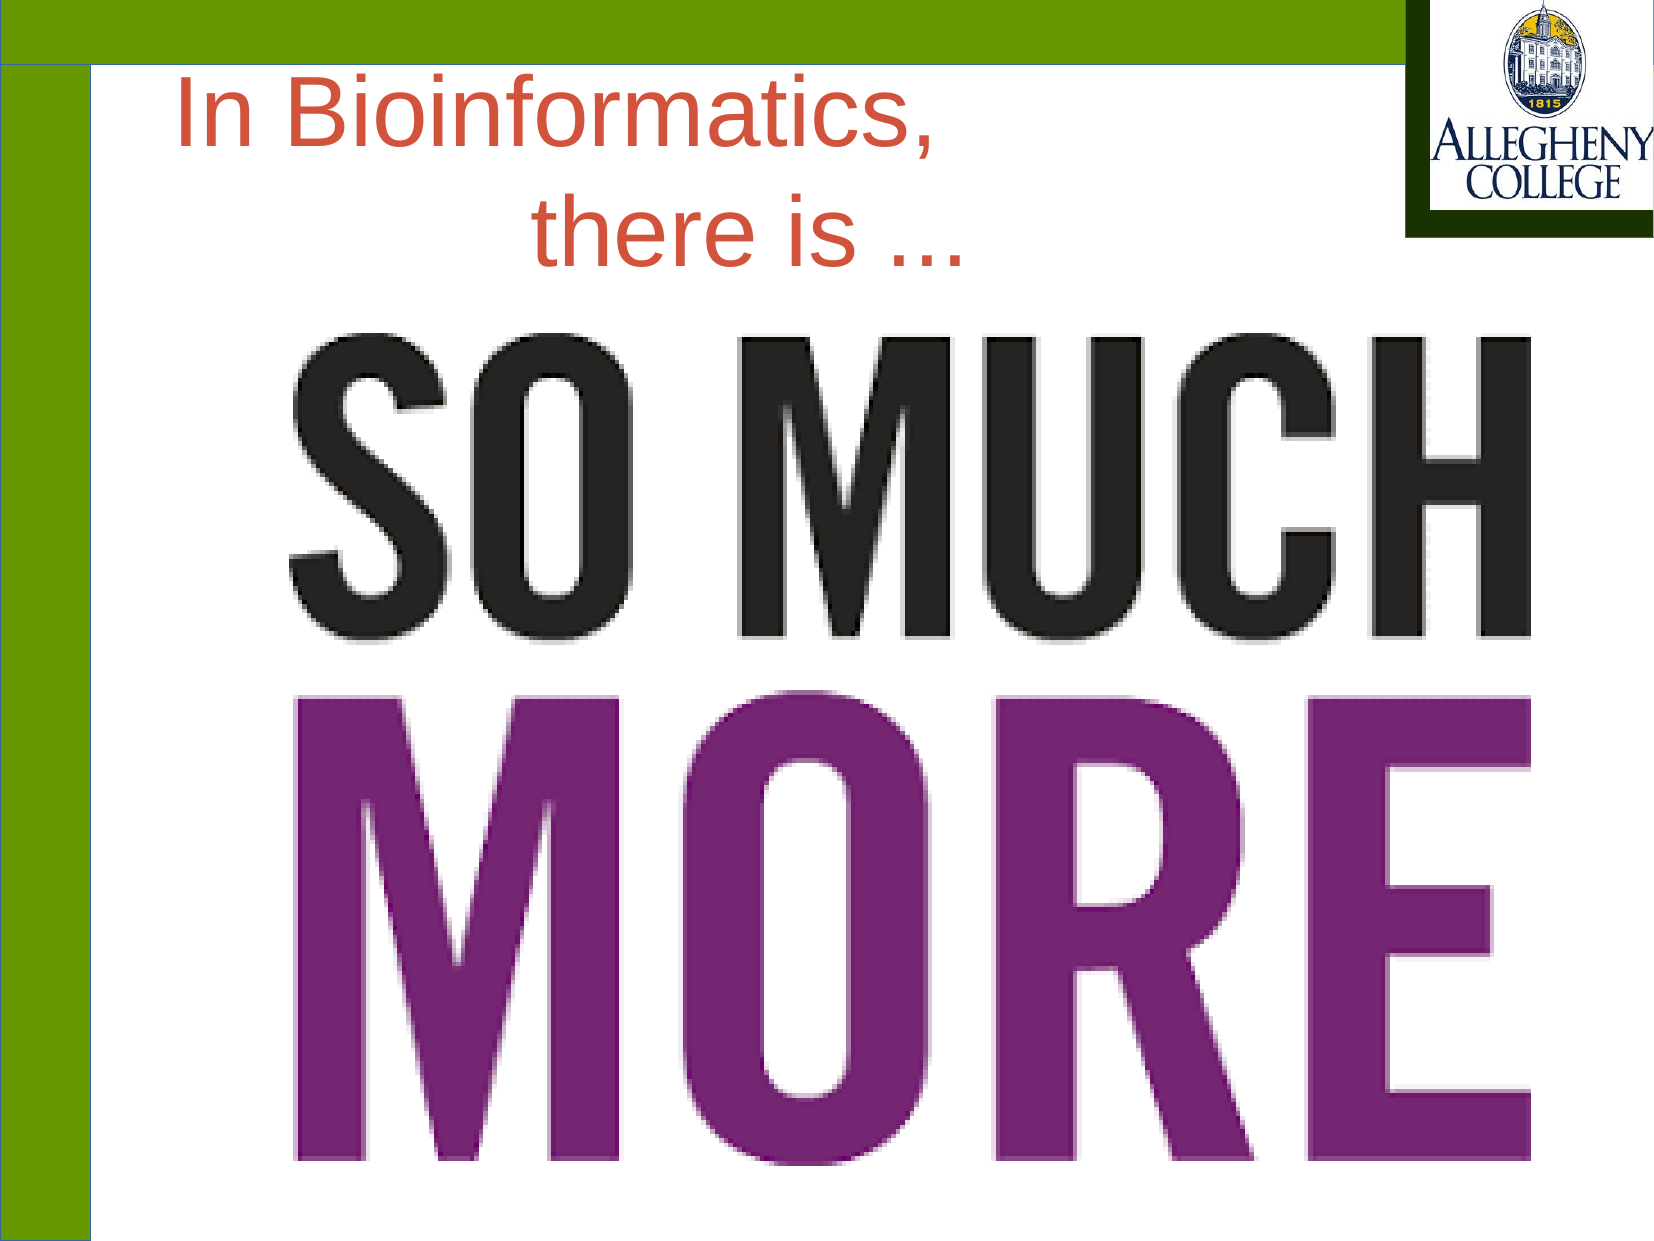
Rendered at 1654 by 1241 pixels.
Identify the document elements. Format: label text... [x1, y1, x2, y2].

text_box In Bioinformatics, there is ... [90, 64, 1050, 268]
picture [1430, 0, 1654, 210]
picture [289, 333, 1531, 1166]
text_box [0, 0, 1654, 1241]
